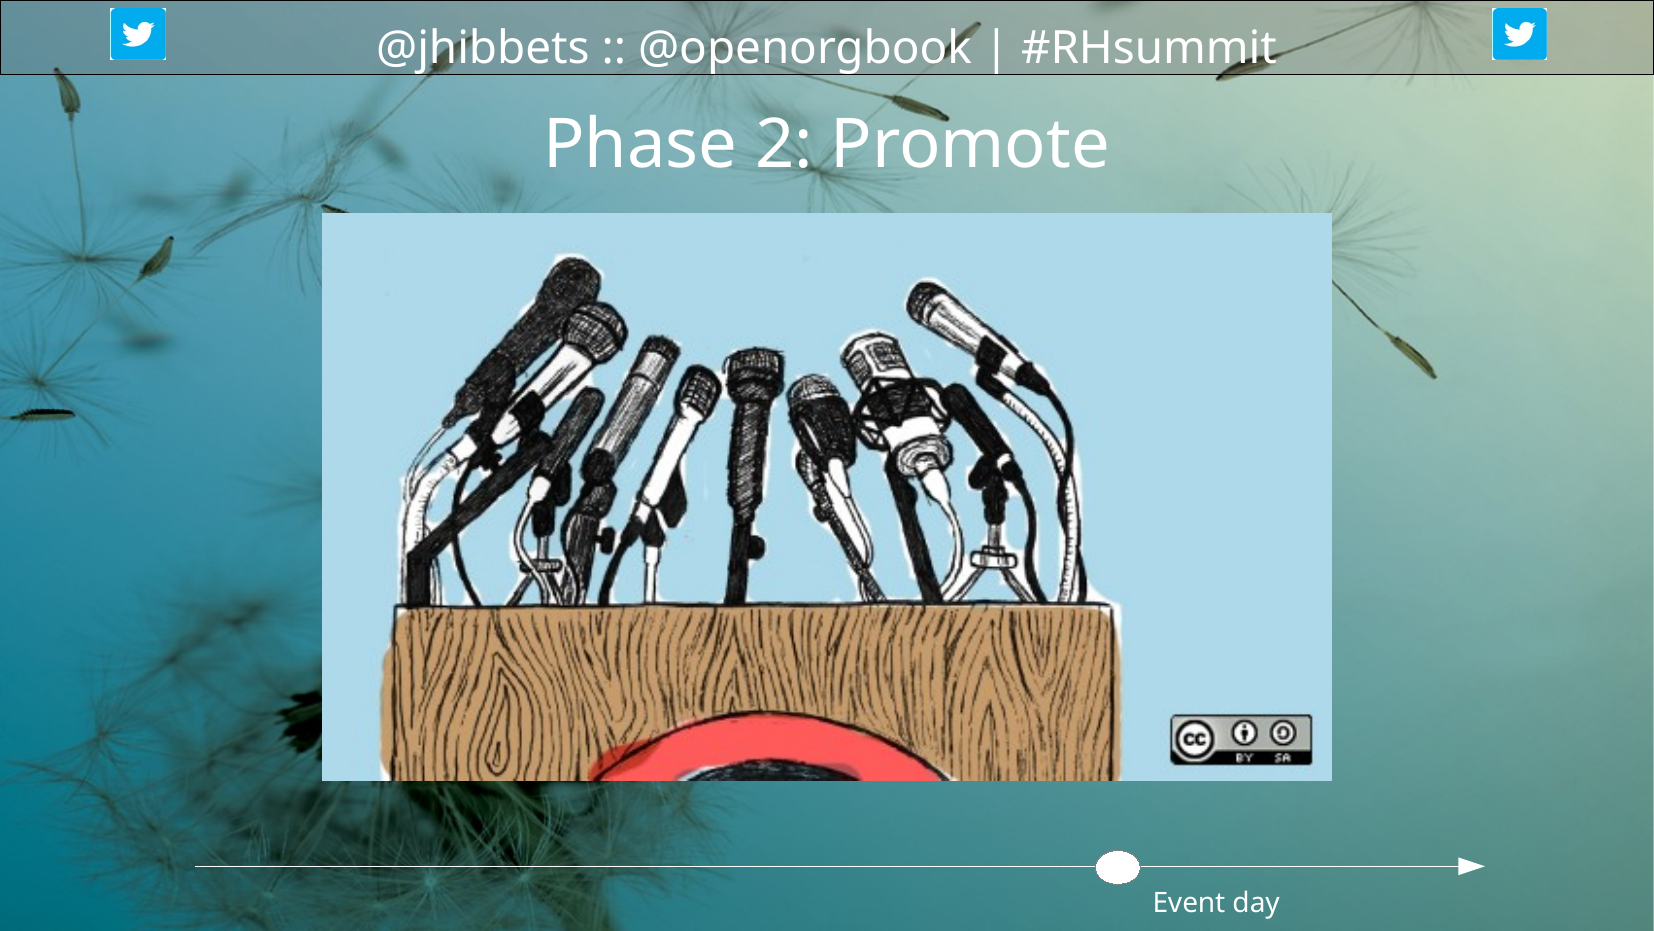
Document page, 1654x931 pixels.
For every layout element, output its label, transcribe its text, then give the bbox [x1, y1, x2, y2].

picture [1506, 22, 1535, 46]
title Phase 2: Promote [82, 63, 1571, 219]
picture [0, 75, 1654, 931]
text_box Event day [1137, 879, 1341, 923]
text_box [1095, 850, 1141, 885]
picture [124, 22, 154, 46]
